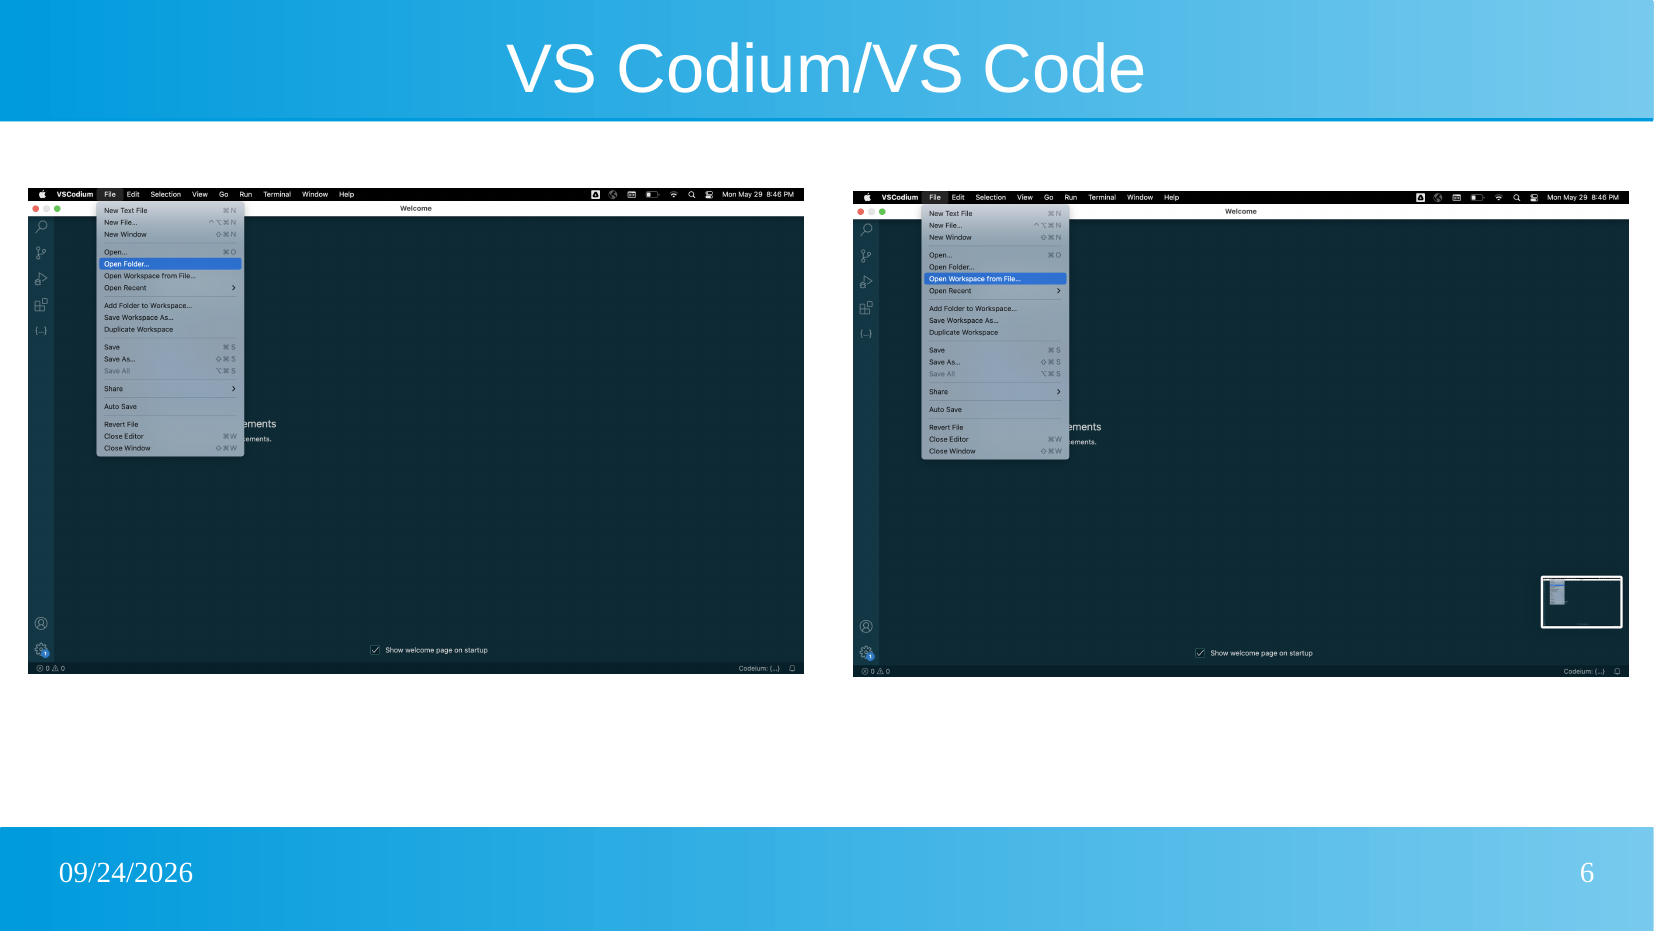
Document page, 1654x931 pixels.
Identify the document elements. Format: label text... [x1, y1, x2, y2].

title VS Codium/VS Code [59, 29, 1595, 108]
picture [28, 188, 804, 674]
picture [853, 191, 1629, 677]
